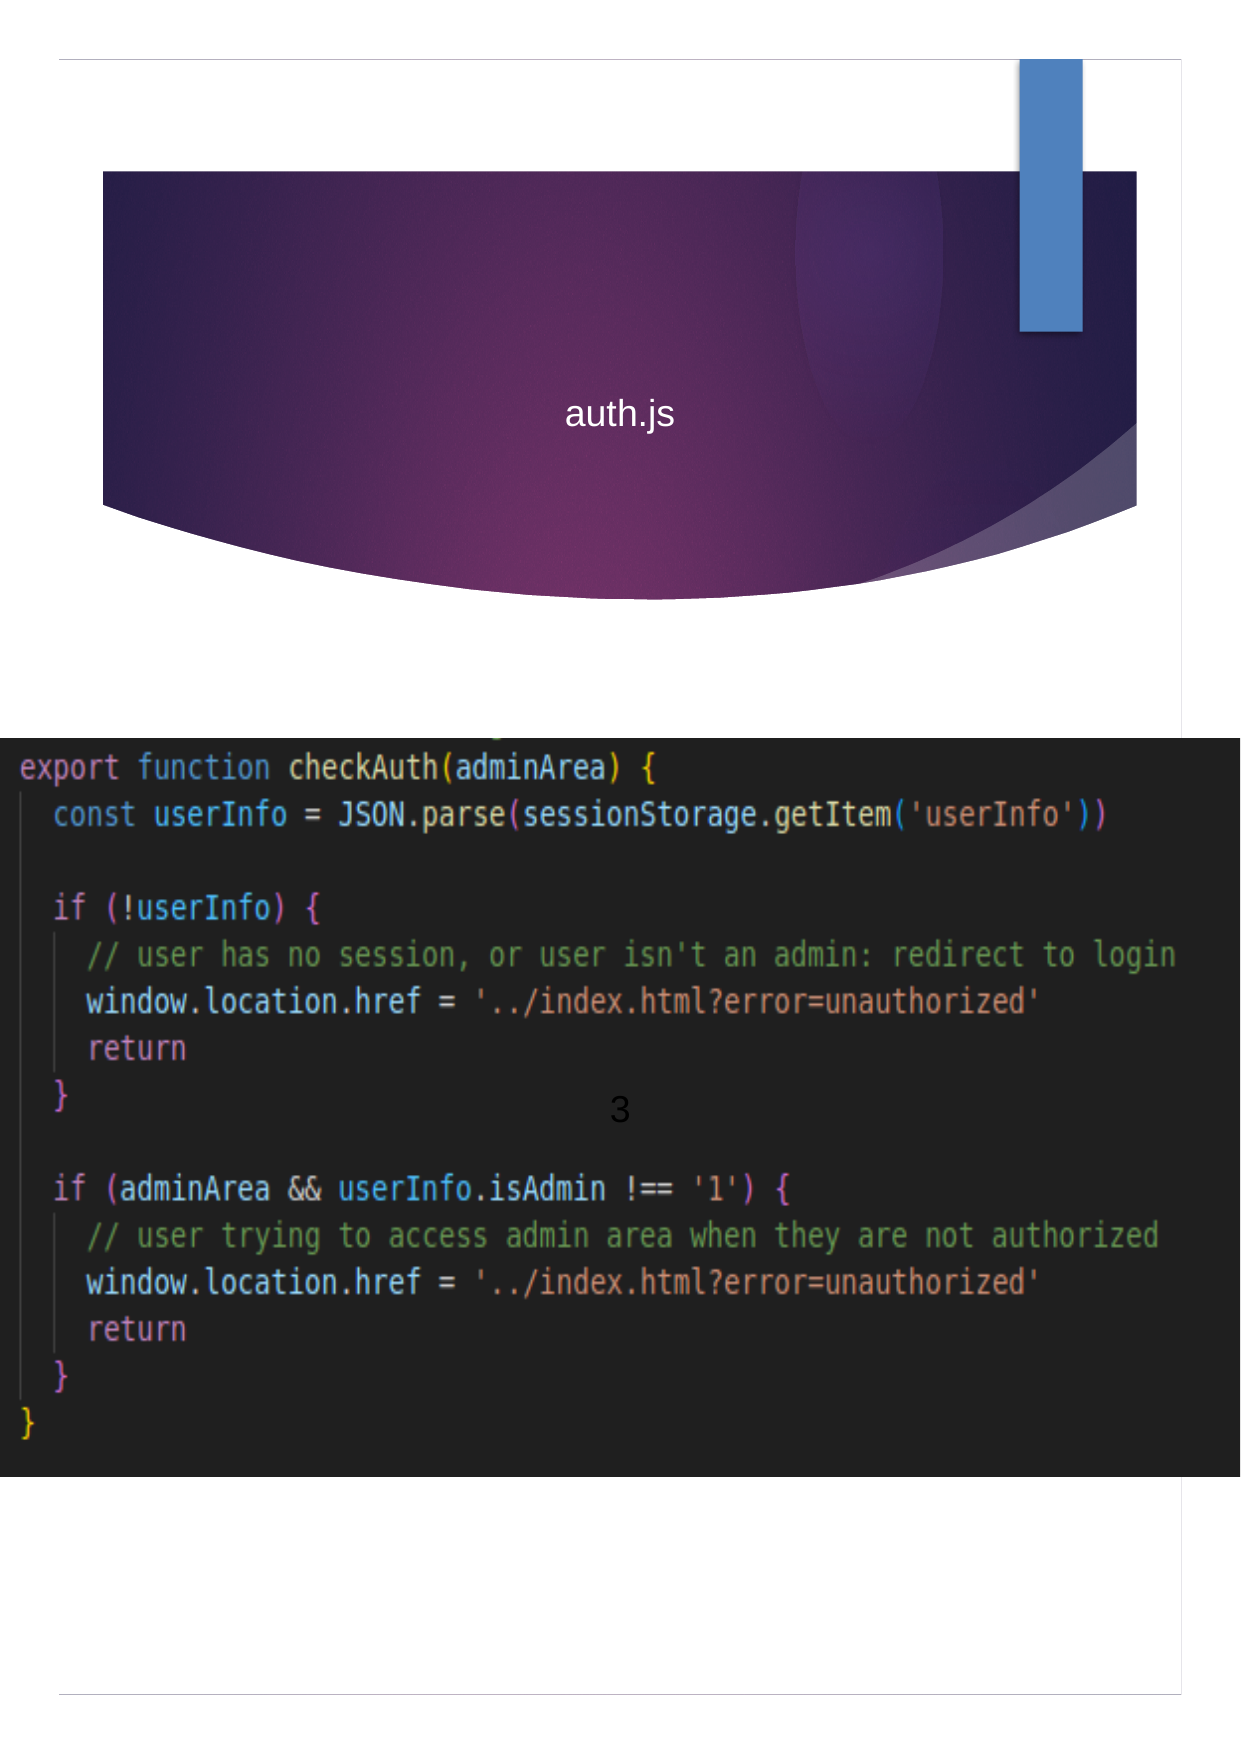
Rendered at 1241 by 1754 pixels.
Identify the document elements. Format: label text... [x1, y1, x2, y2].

picture [103, 172, 1136, 599]
text_box auth.js [531, 381, 709, 482]
text_box 3 [0, 738, 1241, 1477]
